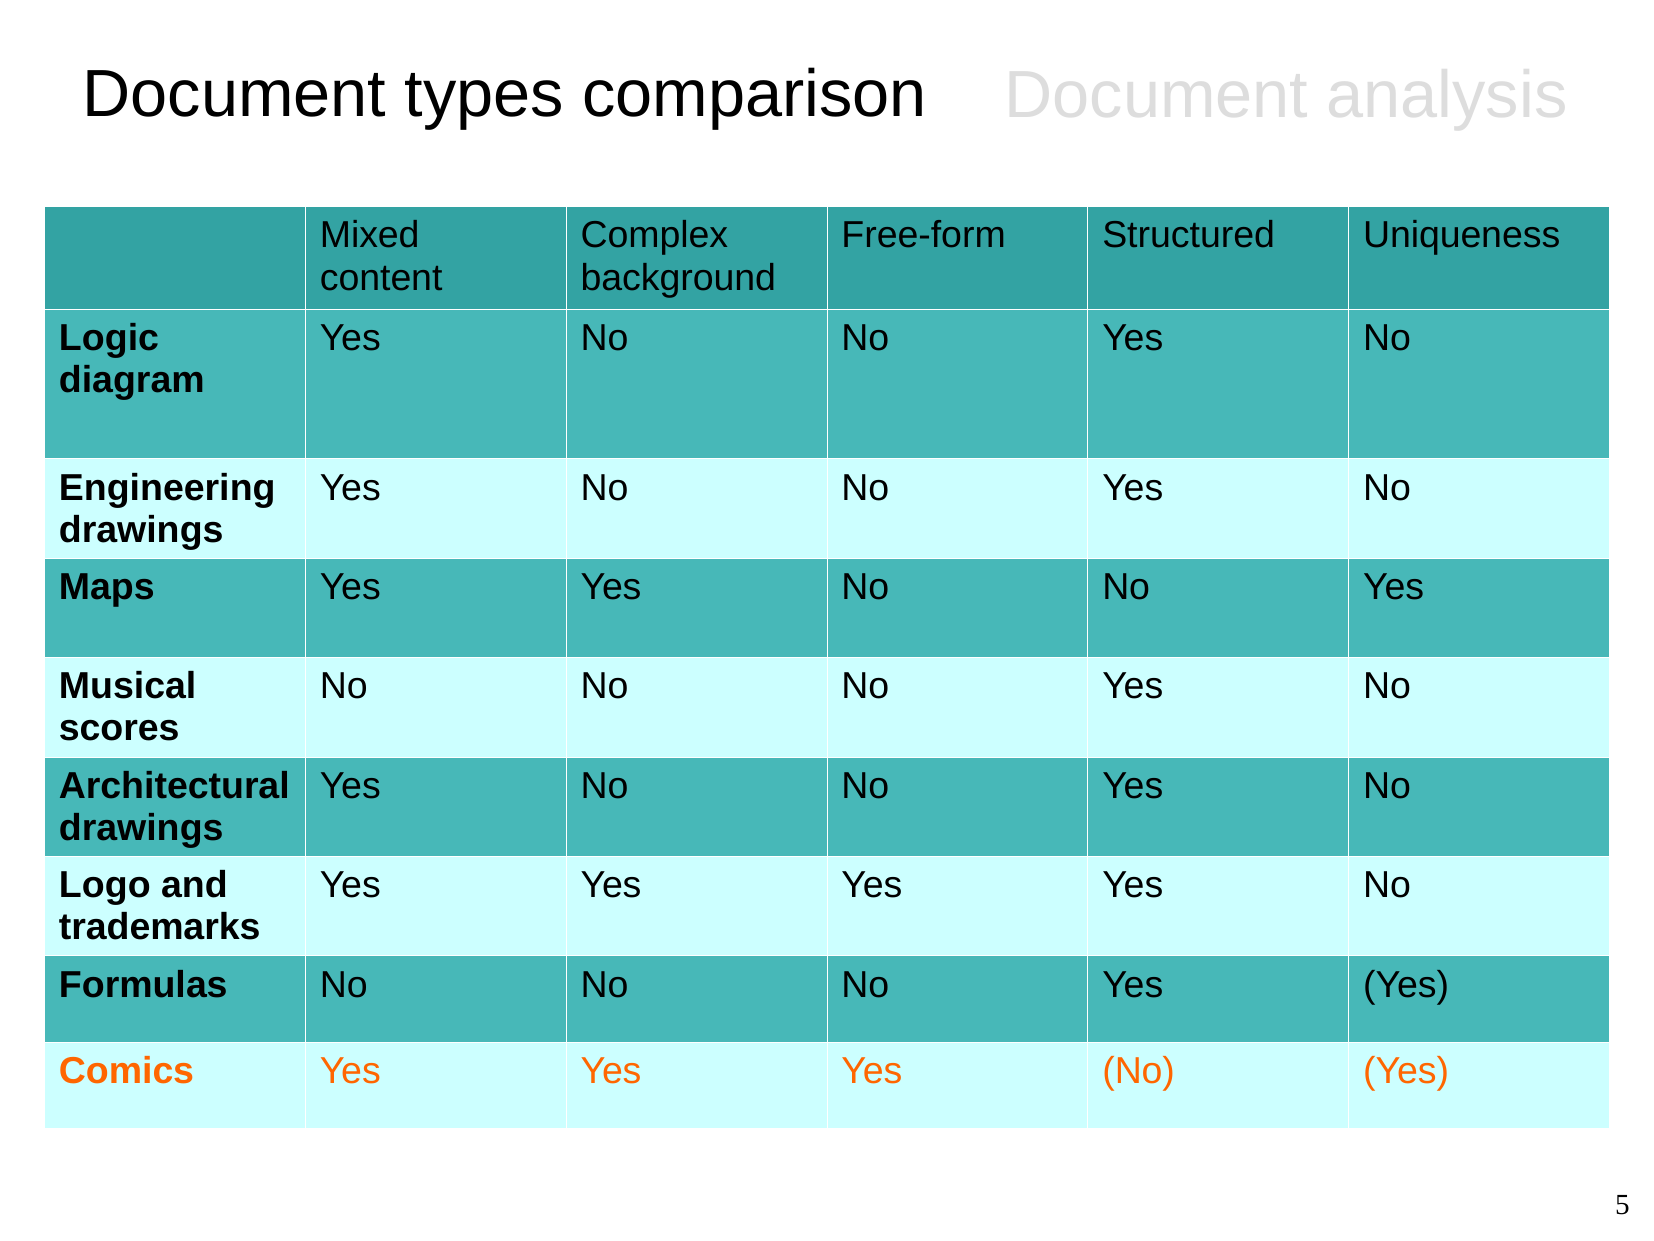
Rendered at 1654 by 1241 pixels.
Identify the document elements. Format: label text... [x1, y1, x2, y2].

table_cell Yes [306, 310, 566, 458]
table_cell Yes [828, 1043, 1087, 1128]
table_cell No [828, 559, 1087, 657]
table_cell Comics [45, 1043, 305, 1128]
table_cell No [1349, 758, 1609, 856]
table_cell Yes [1349, 559, 1609, 657]
table_cell No [567, 310, 827, 458]
table_cell Yes [306, 758, 566, 856]
table_header Free-form [828, 207, 1087, 309]
table_cell Yes [1088, 956, 1348, 1042]
table_header Mixed content [306, 207, 566, 309]
table_cell Yes [1088, 658, 1348, 757]
table_cell Architectural drawings [45, 758, 305, 856]
table_header Complex background [567, 207, 827, 309]
table_header Structured [1088, 207, 1348, 309]
table_cell No [1349, 310, 1609, 458]
table_cell Yes [1088, 857, 1348, 955]
table_cell No [828, 658, 1087, 757]
table_cell (No) [1088, 1043, 1348, 1128]
table_cell Logic diagram [45, 310, 305, 458]
table_cell No [567, 758, 827, 856]
table_cell Yes [306, 1043, 566, 1128]
table_cell Engineering drawings [45, 459, 305, 558]
table_cell Yes [567, 559, 827, 657]
table_cell Yes [1088, 459, 1348, 558]
table_cell Maps [45, 559, 305, 657]
table_cell No [567, 956, 827, 1042]
table_header [45, 207, 305, 309]
table_cell (Yes) [1349, 1043, 1609, 1128]
table_cell Yes [828, 857, 1087, 955]
table_cell No [828, 459, 1087, 558]
table_cell No [1349, 857, 1609, 955]
table_cell Logo and trademarks [45, 857, 305, 955]
title Document types comparison [82, 47, 1571, 140]
table_header Uniqueness [1349, 207, 1609, 309]
table_cell No [306, 658, 566, 757]
table_cell Yes [567, 1043, 827, 1128]
table_cell Yes [567, 857, 827, 955]
table_cell Yes [306, 857, 566, 955]
table_cell No [306, 956, 566, 1042]
table_cell No [828, 310, 1087, 458]
table_cell No [1349, 459, 1609, 558]
table_cell Yes [1088, 310, 1348, 458]
table_cell Yes [306, 459, 566, 558]
table_cell Yes [306, 559, 566, 657]
table_cell No [567, 658, 827, 757]
table_cell No [1349, 658, 1609, 757]
table_cell Musical scores [45, 658, 305, 757]
table_cell No [1088, 559, 1348, 657]
table_cell No [828, 758, 1087, 856]
table_cell (Yes) [1349, 956, 1609, 1042]
table_cell No [567, 459, 827, 558]
table_cell No [828, 956, 1087, 1042]
table_cell Formulas [45, 956, 305, 1042]
table_cell Yes [1088, 758, 1348, 856]
